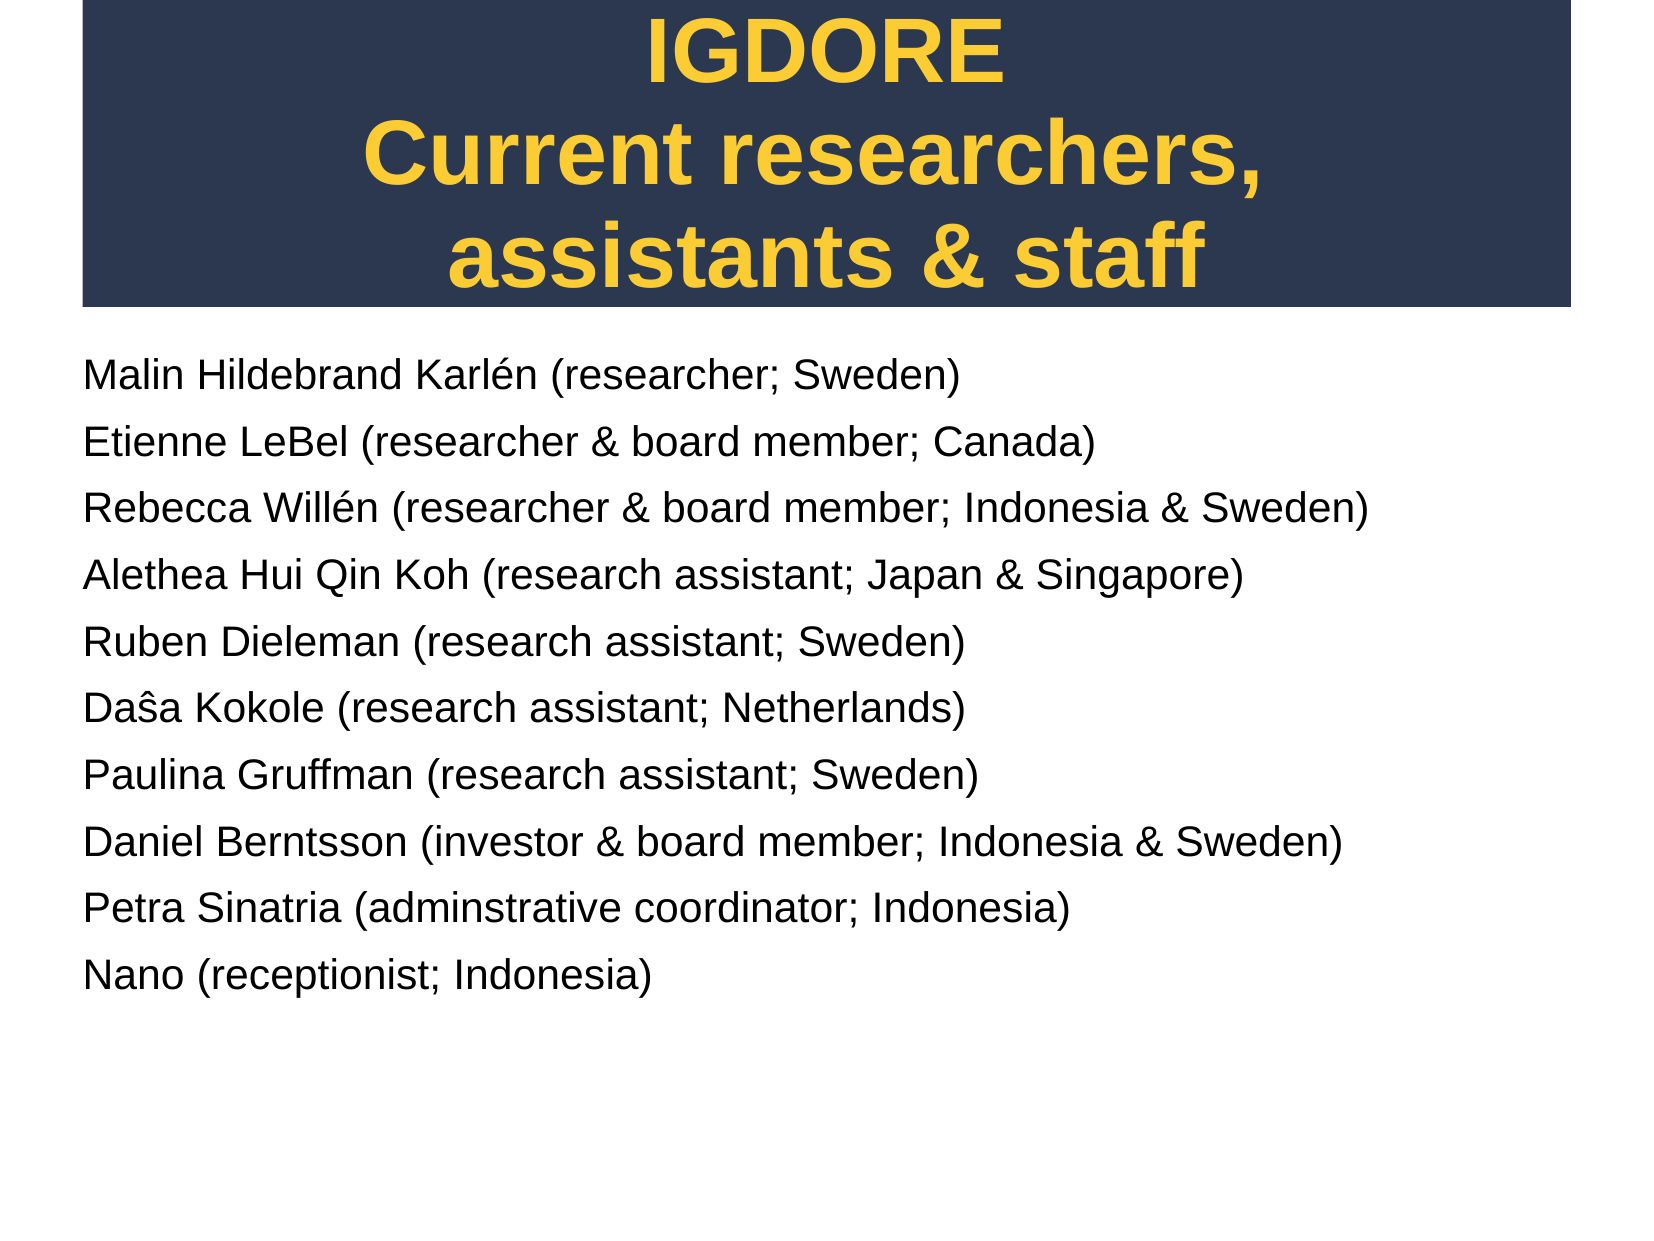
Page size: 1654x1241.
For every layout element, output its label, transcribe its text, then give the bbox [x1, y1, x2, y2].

list Malin Hildebrand Karlén (researcher; Sweden) Etienne LeBel (researcher & board member; Canada) Rebecca Willén (researcher & board member; Indonesia & Sweden) Alethea Hui Qin Koh (research assistant; Japan & Singapore) Ruben Dieleman (research assistant; Sweden) Daŝa Kokole (research assistant; Netherlands) Paulina Gruffman (research assistant; Sweden) Daniel Berntsson (investor & board member; Indonesia & Sweden) Petra Sinatria (adminstrative coordinator; Indonesia) Nano (receptionist; Indonesia) [82, 290, 1571, 1010]
title IGDORE Current researchers, assistants & staff [82, 0, 1571, 290]
